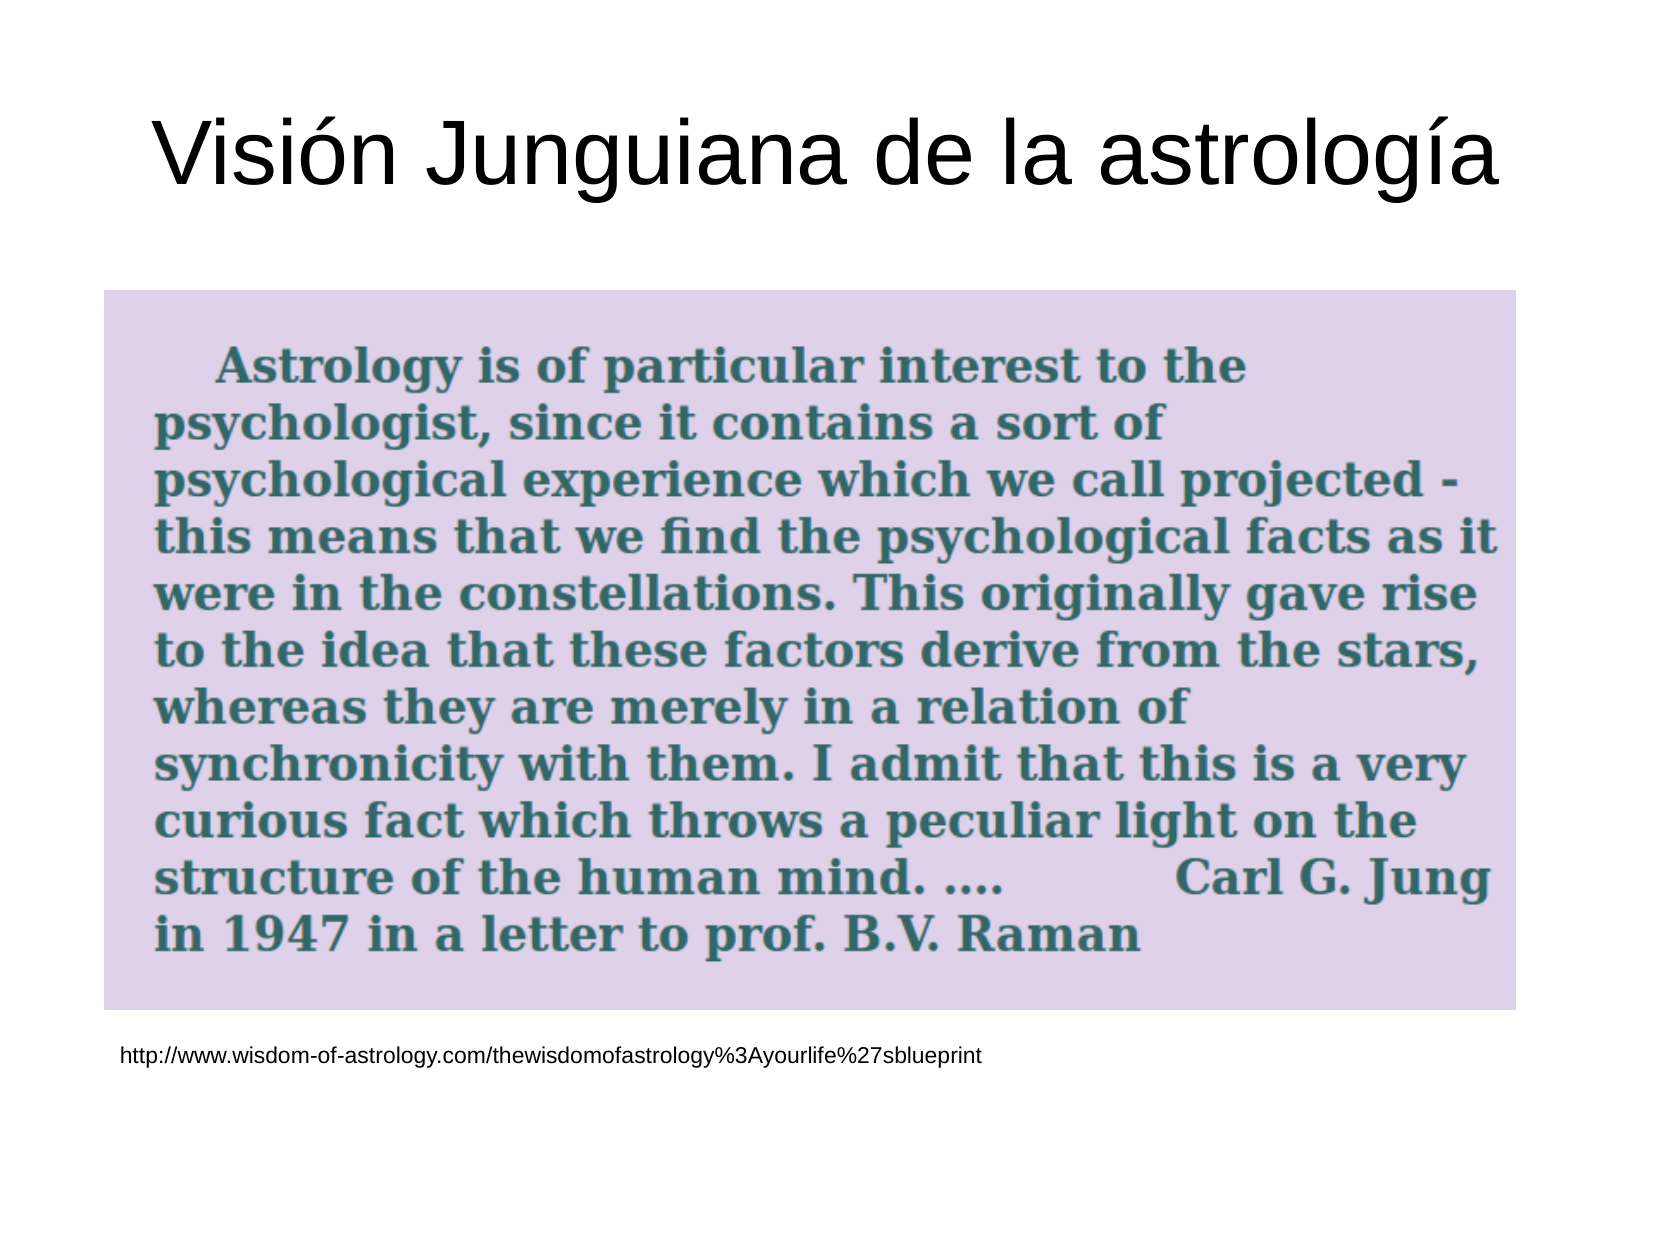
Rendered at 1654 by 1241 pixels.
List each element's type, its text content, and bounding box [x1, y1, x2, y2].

picture [104, 290, 1516, 1010]
title Visión Junguiana de la astrología [82, 49, 1571, 257]
text_box http://www.wisdom-of-astrology.com/thewisdomofastrology%3Ayourlife%27sblueprint [105, 1035, 1540, 1092]
